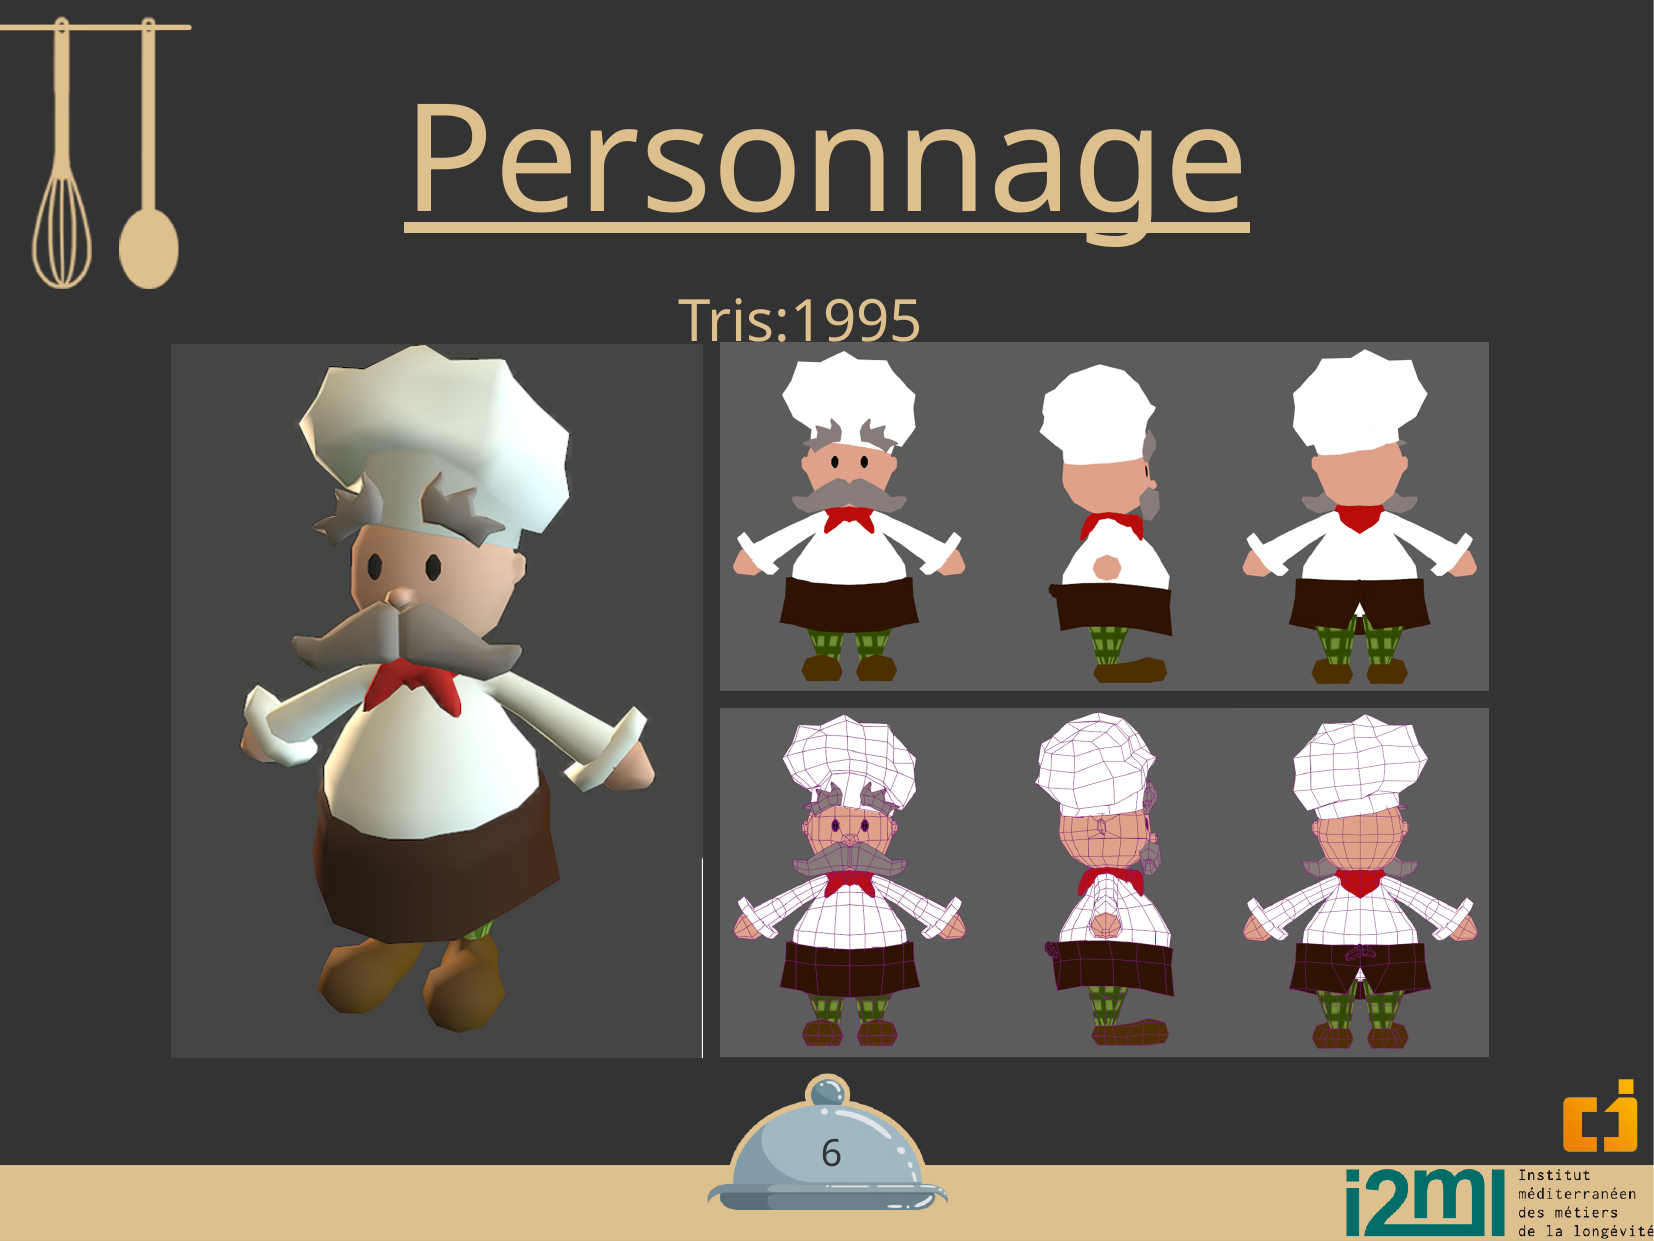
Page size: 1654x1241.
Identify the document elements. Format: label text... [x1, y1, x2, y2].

picture [0, 0, 1654, 1241]
text_box Tris:1995 [496, 271, 1106, 484]
title Personnage [82, 49, 1571, 257]
